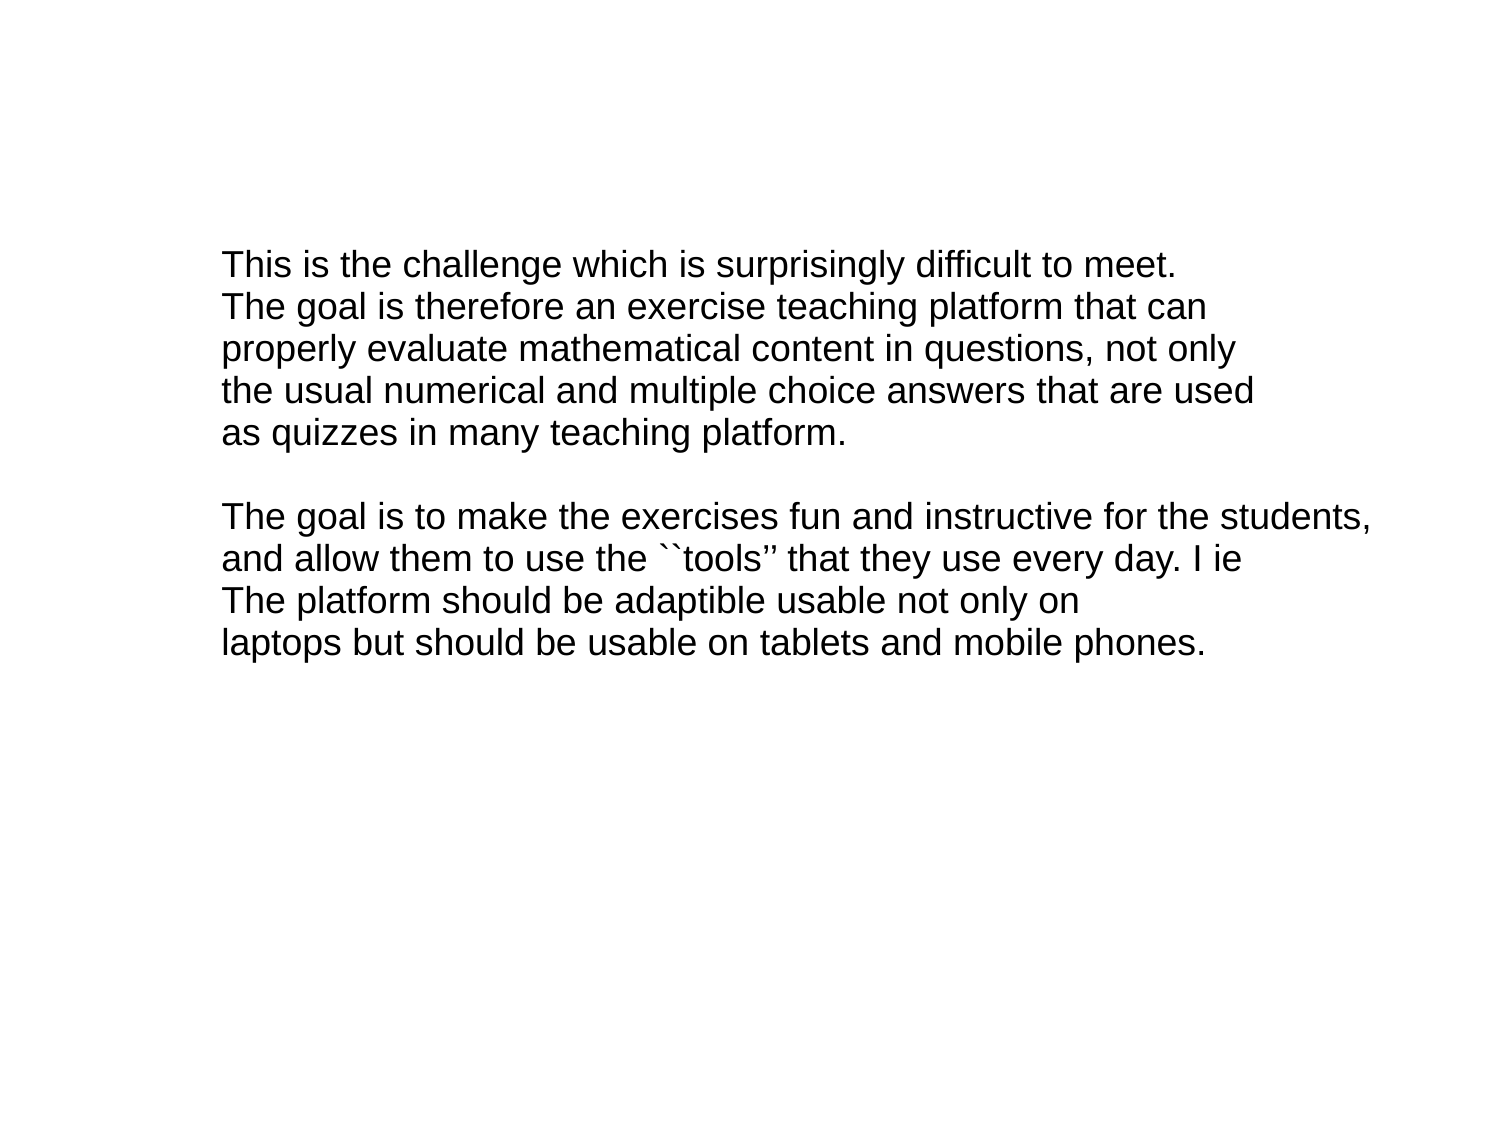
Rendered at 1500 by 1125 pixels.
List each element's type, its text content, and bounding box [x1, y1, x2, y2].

text_box This is the challenge which is surprisingly difficult to meet. The goal is therefore an exercise teaching platform that can properly evaluate mathematical content in questions, not only the usual numerical and multiple choice answers that are used as quizzes in many teaching platform. The goal is to make the exercises fun and instructive for the students, and allow them to use the ``tools’’ that they use every day. I ie The platform should be adaptible usable not only on laptops but should be usable on tablets and mobile phones. [206, 236, 1388, 671]
